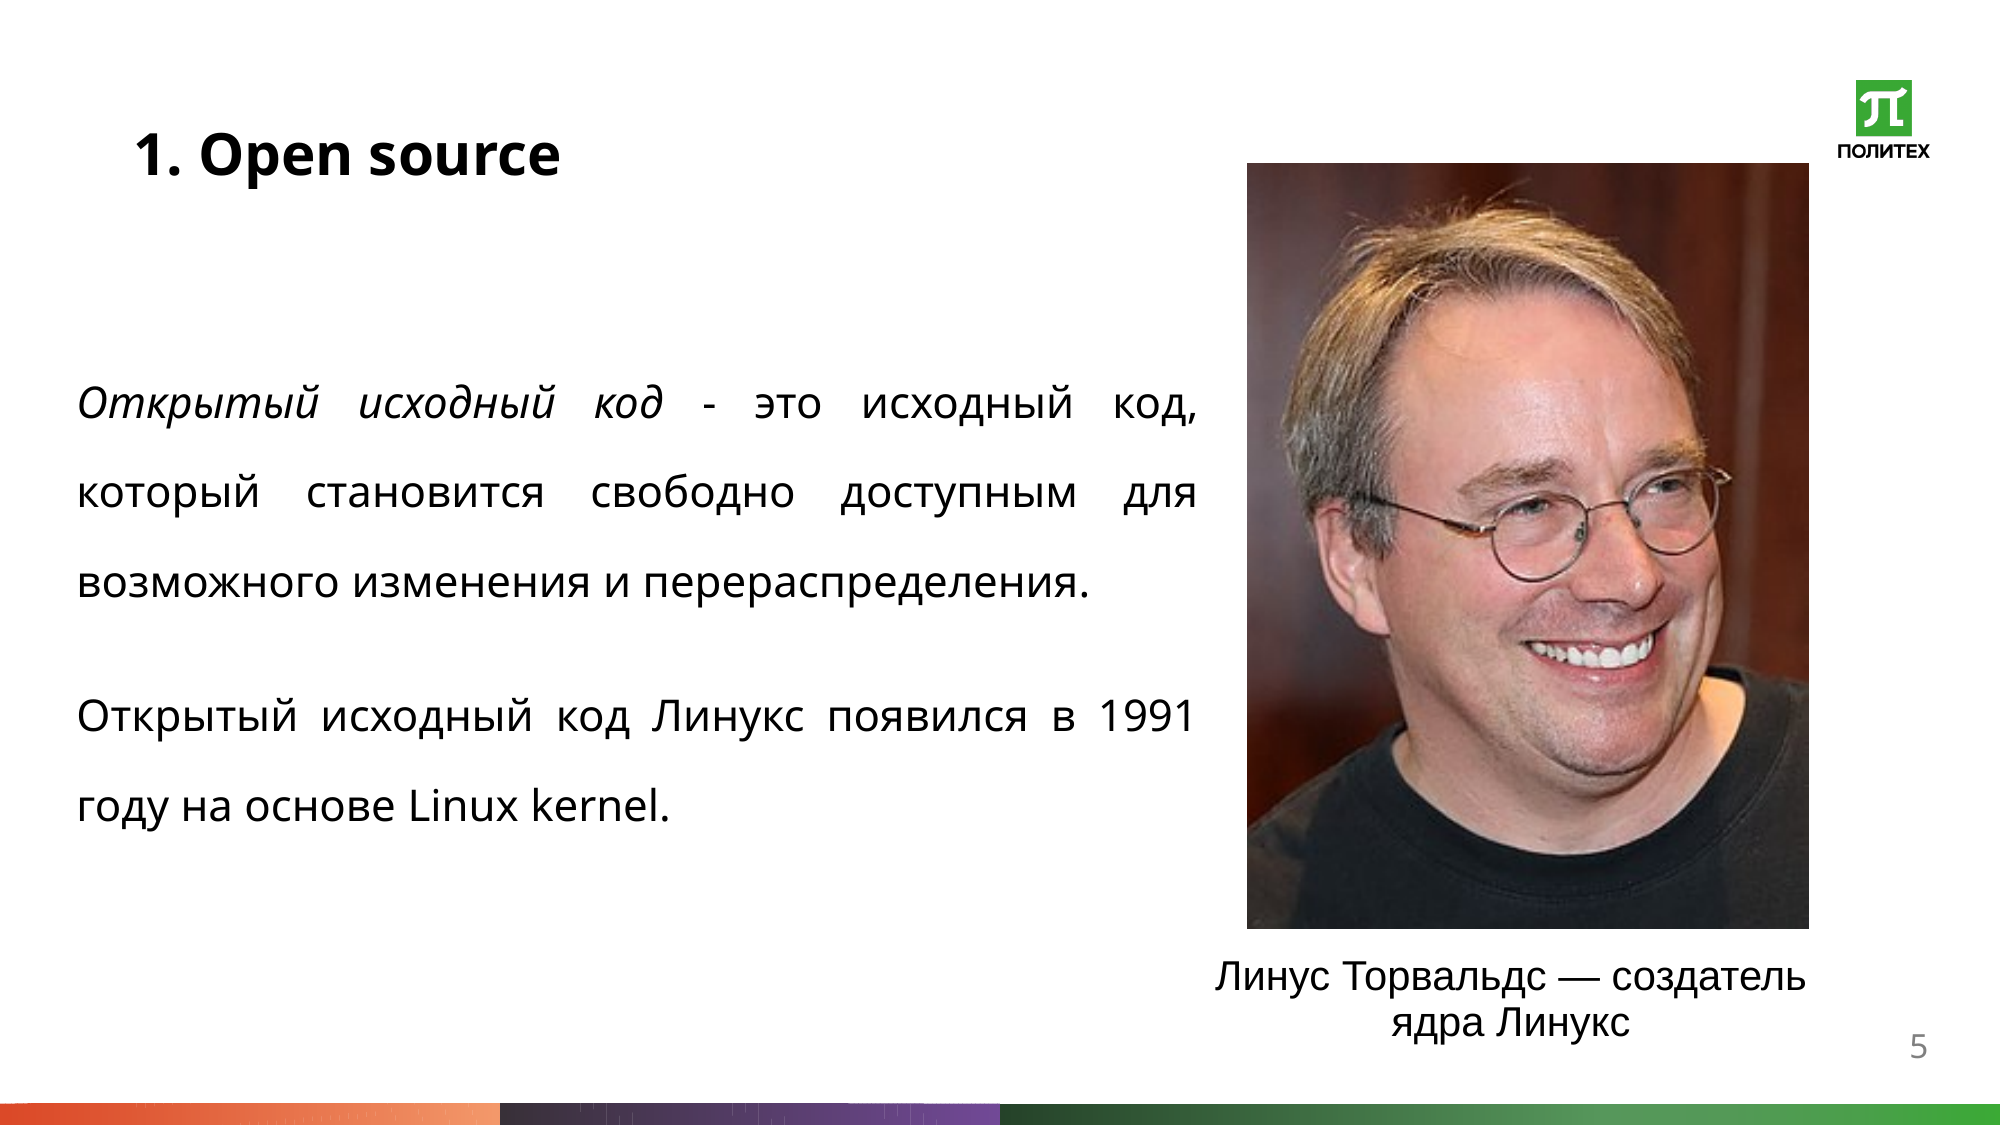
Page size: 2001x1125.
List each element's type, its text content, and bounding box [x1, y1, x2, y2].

text_box Открытый исходный код - это исходный код, который становится свободно доступным для возможного изменения и перераспределения. Открытый исходный код Линукс появился в 1991 году на основе Linux kernel. [76, 341, 1199, 834]
text_box 1. Open source [118, 118, 1822, 218]
slide_number <номер> [1493, 1018, 1944, 1079]
text_box Линус Торвальдс — создатель ядра Линукс [1186, 944, 1836, 1053]
picture [1838, 80, 1930, 158]
picture [1247, 163, 1809, 929]
